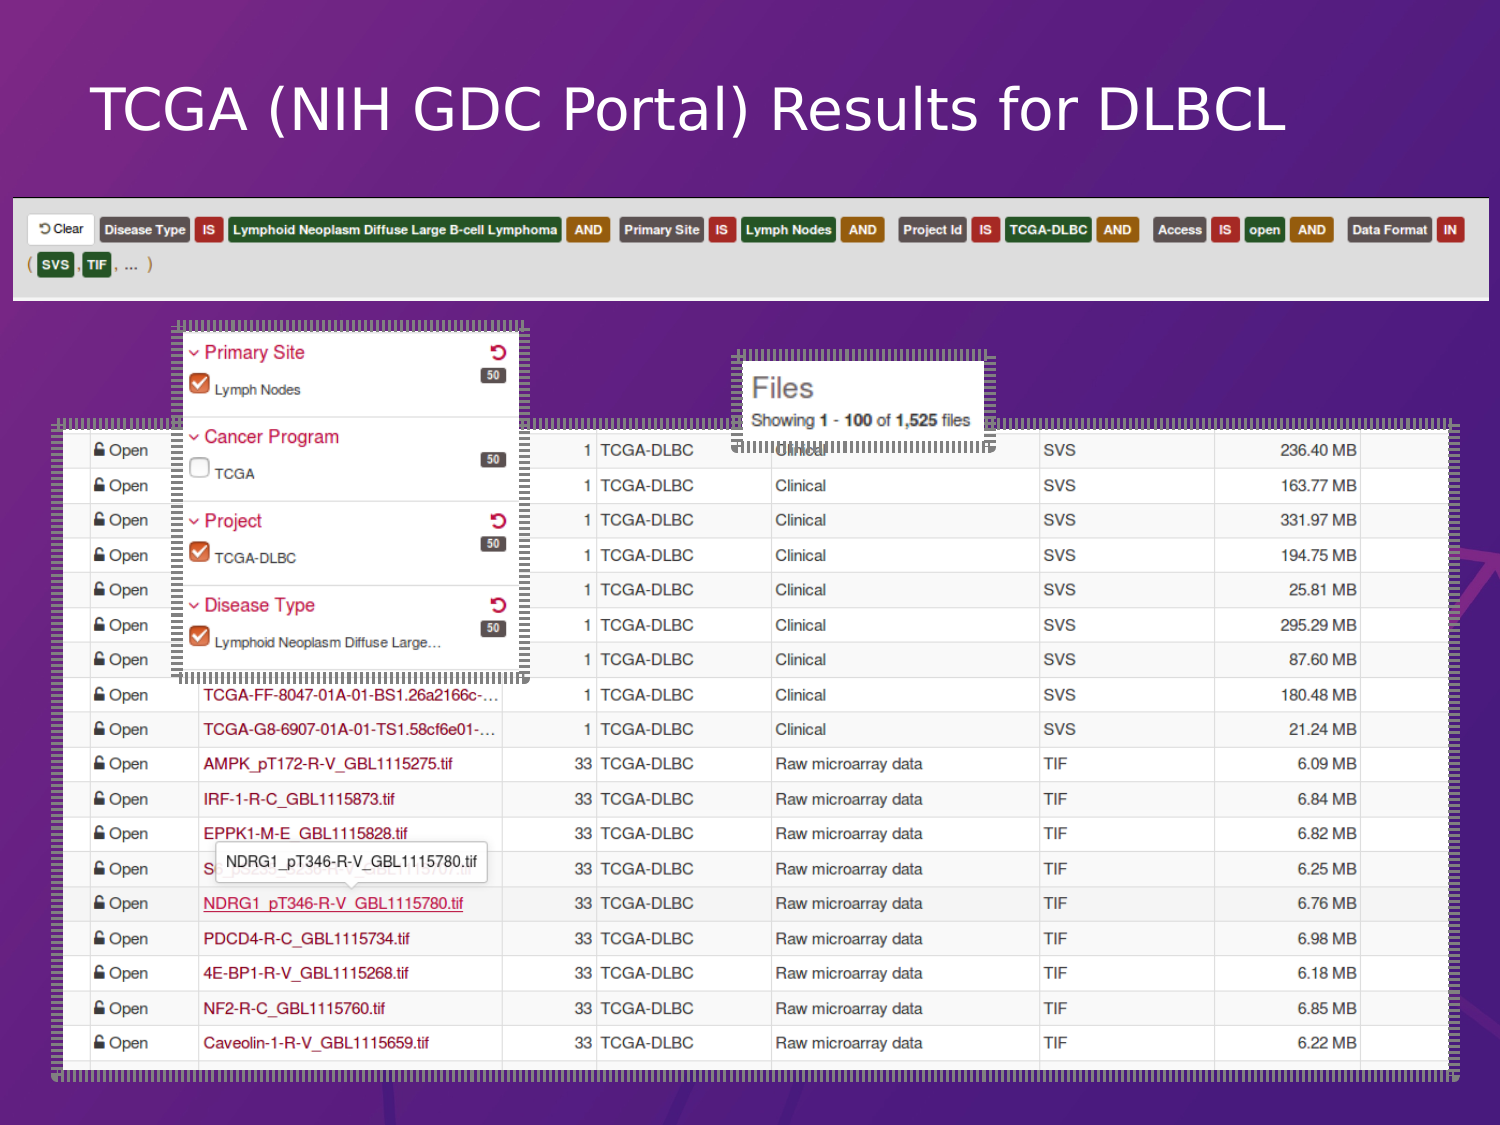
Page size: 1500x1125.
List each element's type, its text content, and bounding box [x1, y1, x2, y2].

picture [0, 0, 1500, 1125]
title TCGA (NIH GDC Portal) Results for DLBCL [75, 45, 1423, 171]
